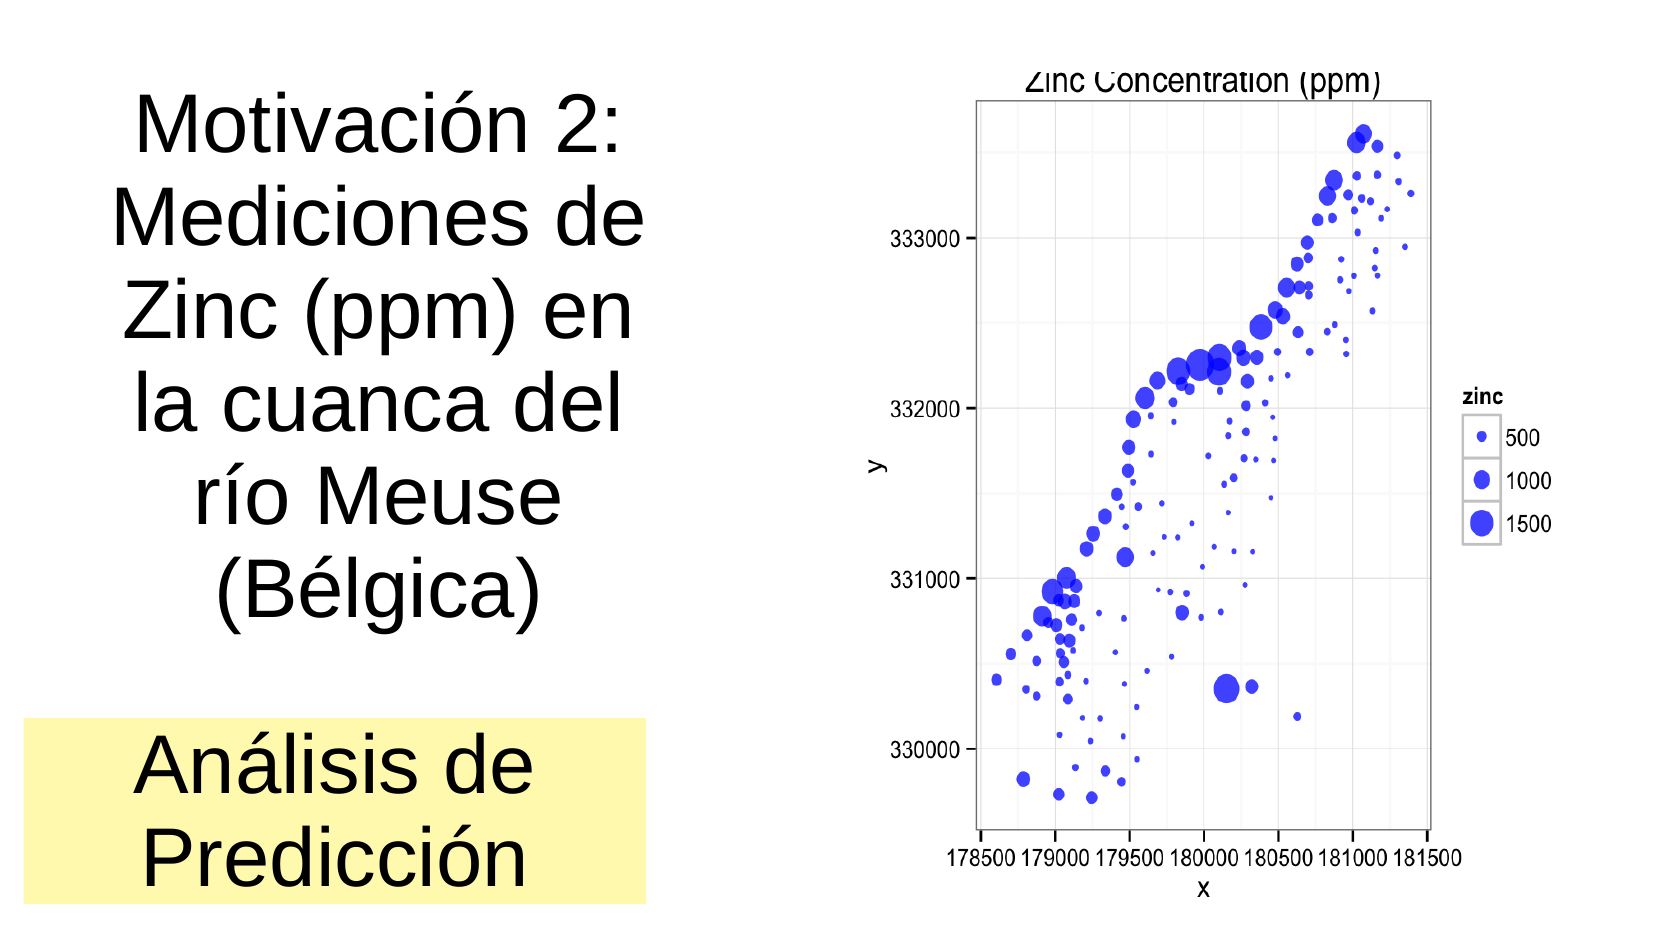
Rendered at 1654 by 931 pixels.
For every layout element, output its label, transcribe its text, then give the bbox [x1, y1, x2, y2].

title Análisis de Predicción [23, 718, 647, 905]
title Motivación 2: Mediciones de Zinc (ppm) en la cuanca del río Meuse (Bélgica) [82, 21, 676, 691]
picture [792, 72, 1636, 923]
